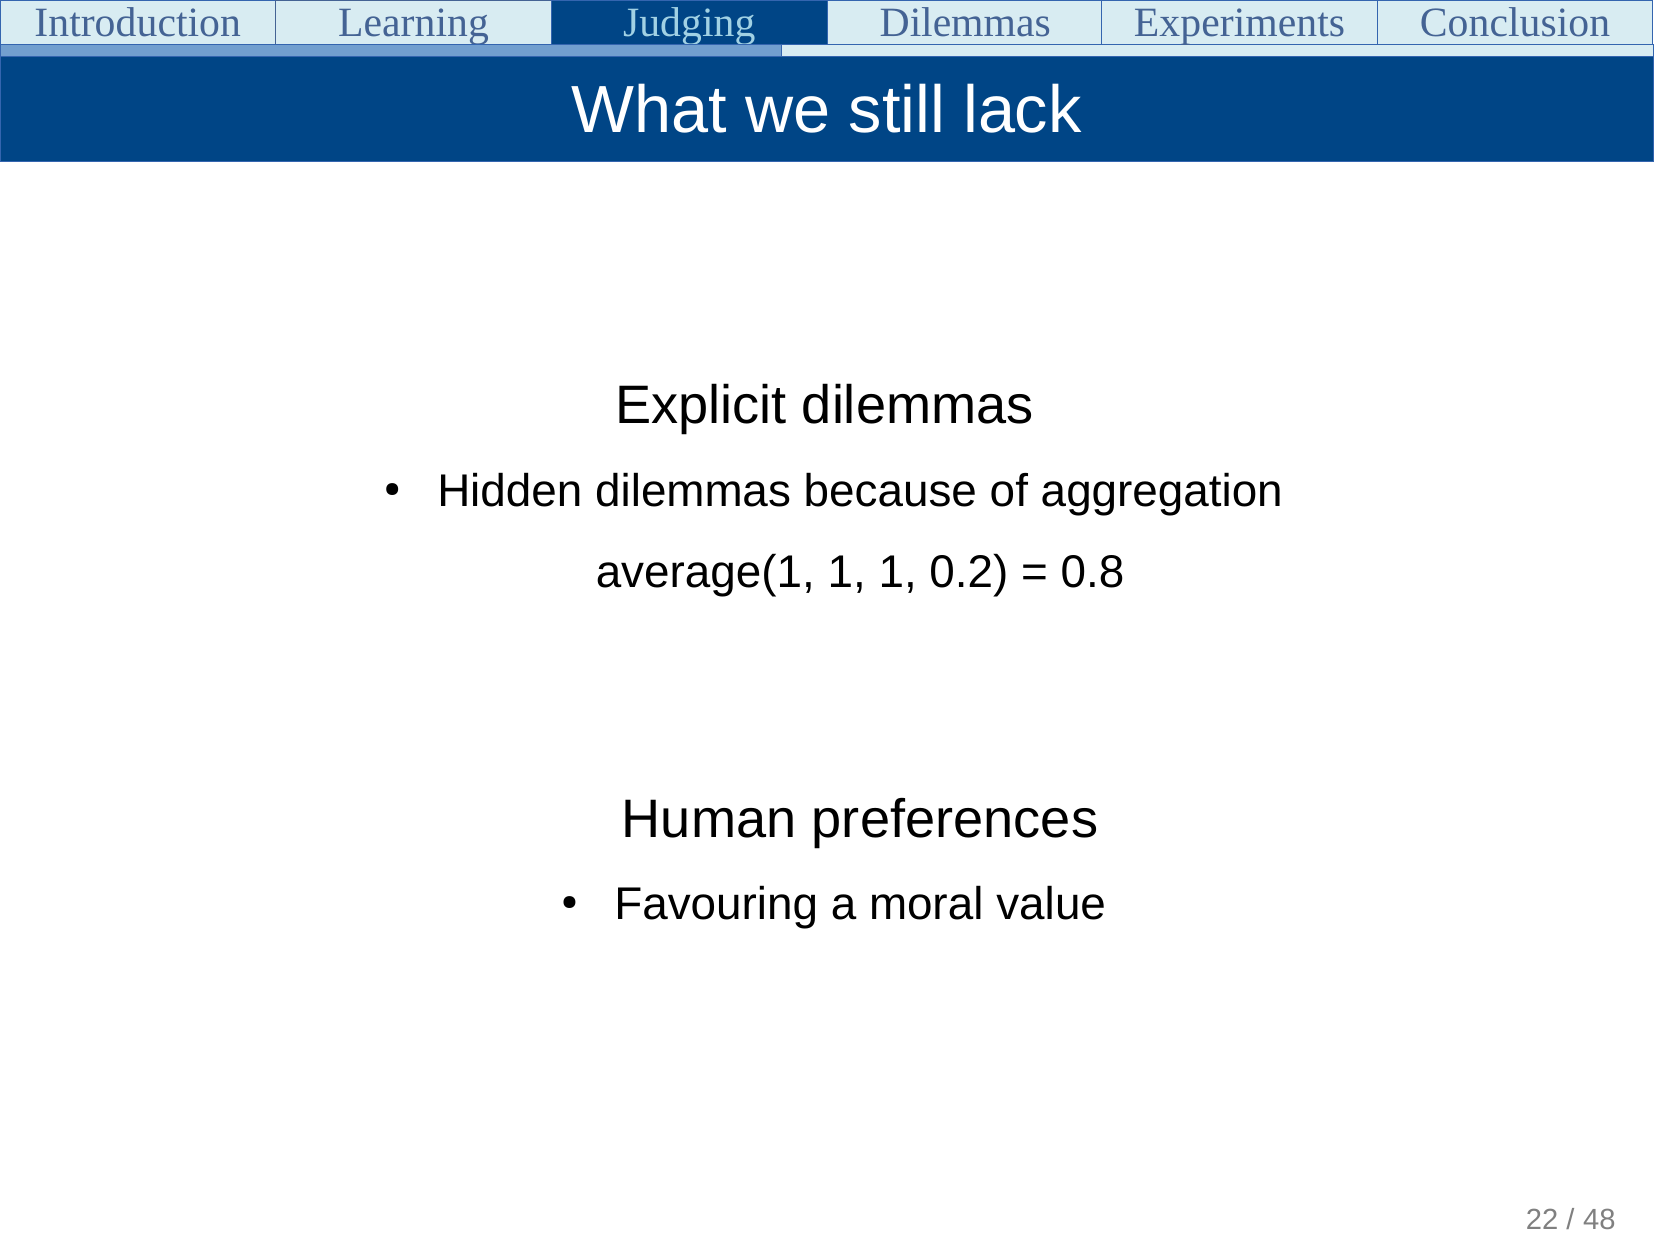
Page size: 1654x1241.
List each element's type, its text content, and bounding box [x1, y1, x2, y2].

title What we still lack [0, 56, 1654, 162]
text_box [0, 44, 782, 57]
list Explicit dilemmas Hidden dilemmas because of aggregation average(1, 1, 1, 0.2) = 0.8 Human preferences Favouring a moral value [37, 375, 1613, 976]
